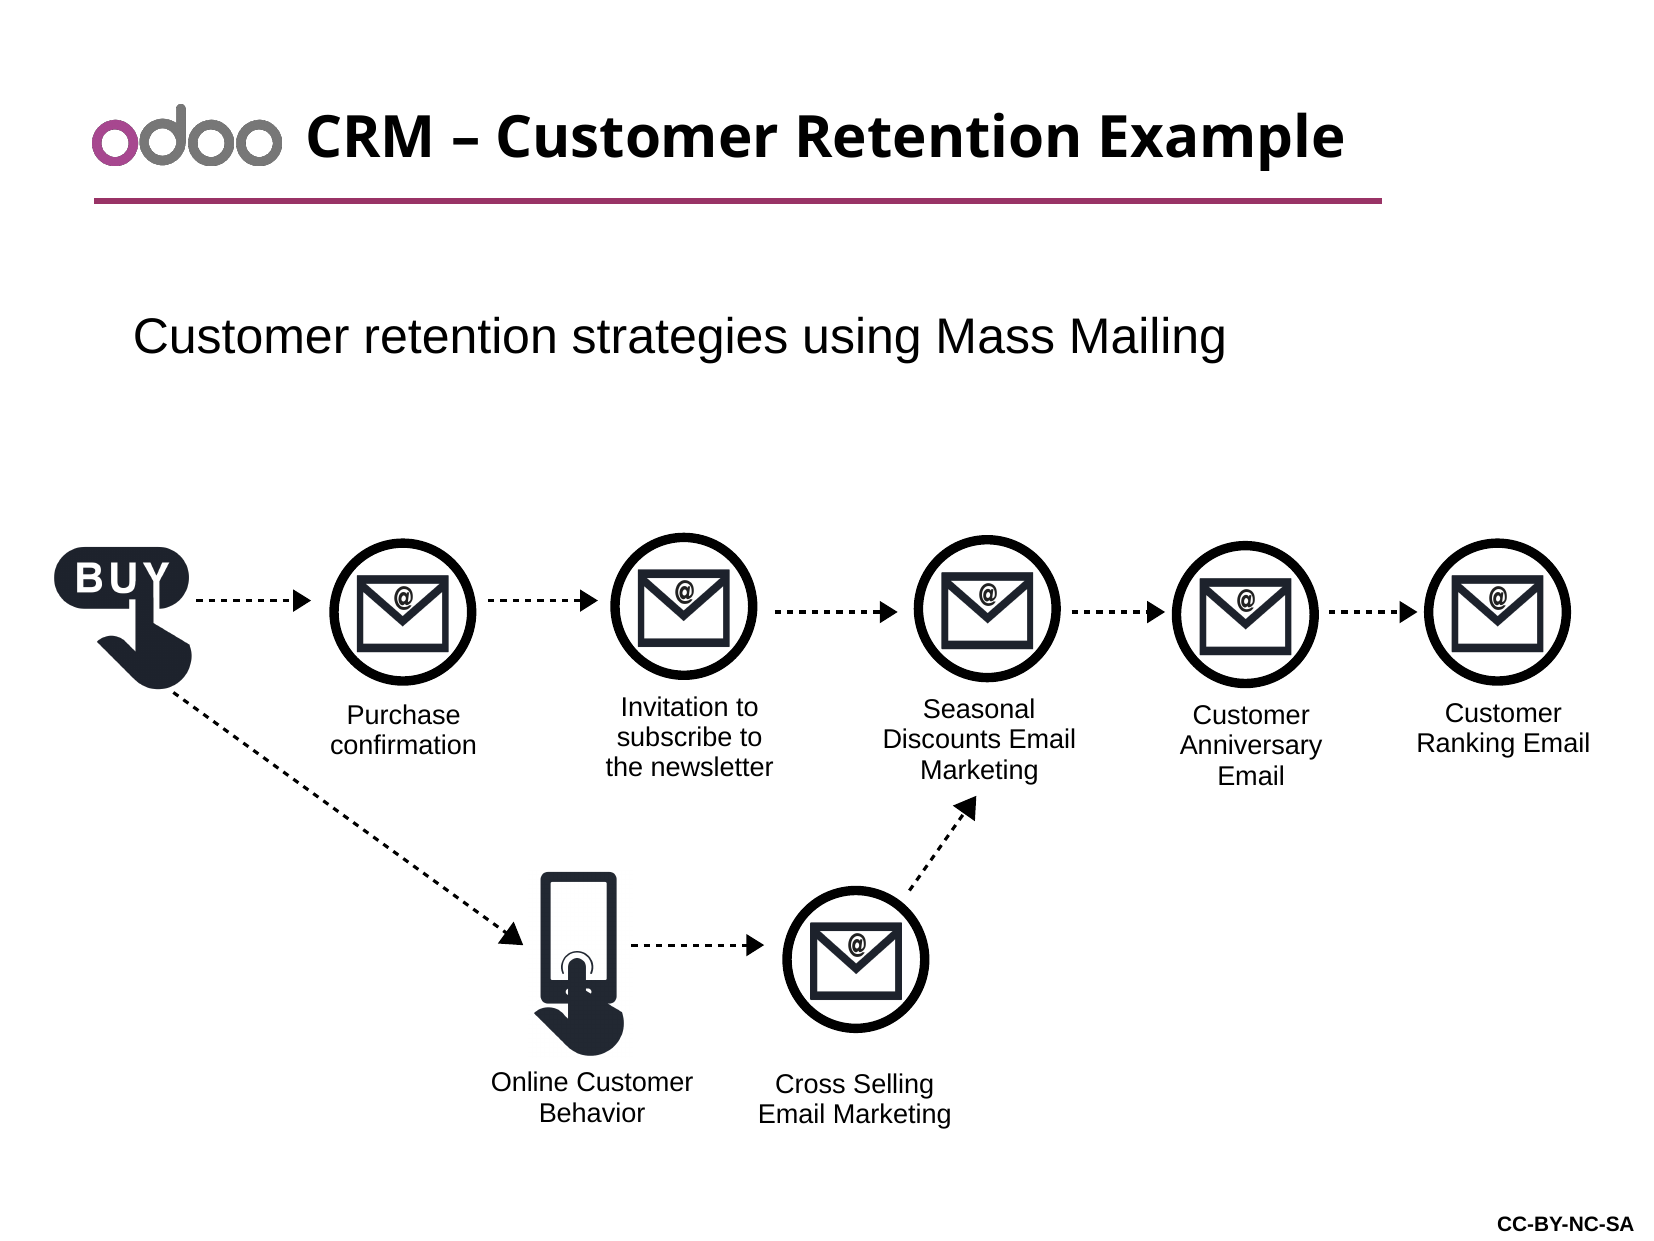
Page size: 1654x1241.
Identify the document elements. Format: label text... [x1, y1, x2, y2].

picture [528, 870, 633, 1058]
text_box Invitation to subscribe to the newsletter [580, 684, 799, 817]
text_box [1176, 545, 1315, 684]
text_box [1428, 543, 1567, 682]
text_box [615, 537, 753, 676]
text_box Purchase confirmation [305, 692, 502, 799]
title CRM – Customer Retention Example [305, 31, 1568, 239]
text_box Seasonal Discounts Email Marketing [862, 686, 1097, 823]
text_box Customer Ranking Email [1394, 690, 1613, 823]
picture [47, 543, 197, 693]
text_box [334, 543, 472, 682]
text_box CC-BY-NC-SA [1482, 1204, 1654, 1241]
text_box Online Customer Behavior [465, 1059, 719, 1163]
text_box Cross Selling Email Marketing [734, 1061, 975, 1194]
picture [92, 104, 282, 166]
text_box [787, 890, 925, 1029]
text_box Customer Anniversary Email [1142, 692, 1361, 825]
text_box Customer retention strategies using Mass Mailing [118, 301, 1548, 402]
text_box [918, 539, 1057, 678]
